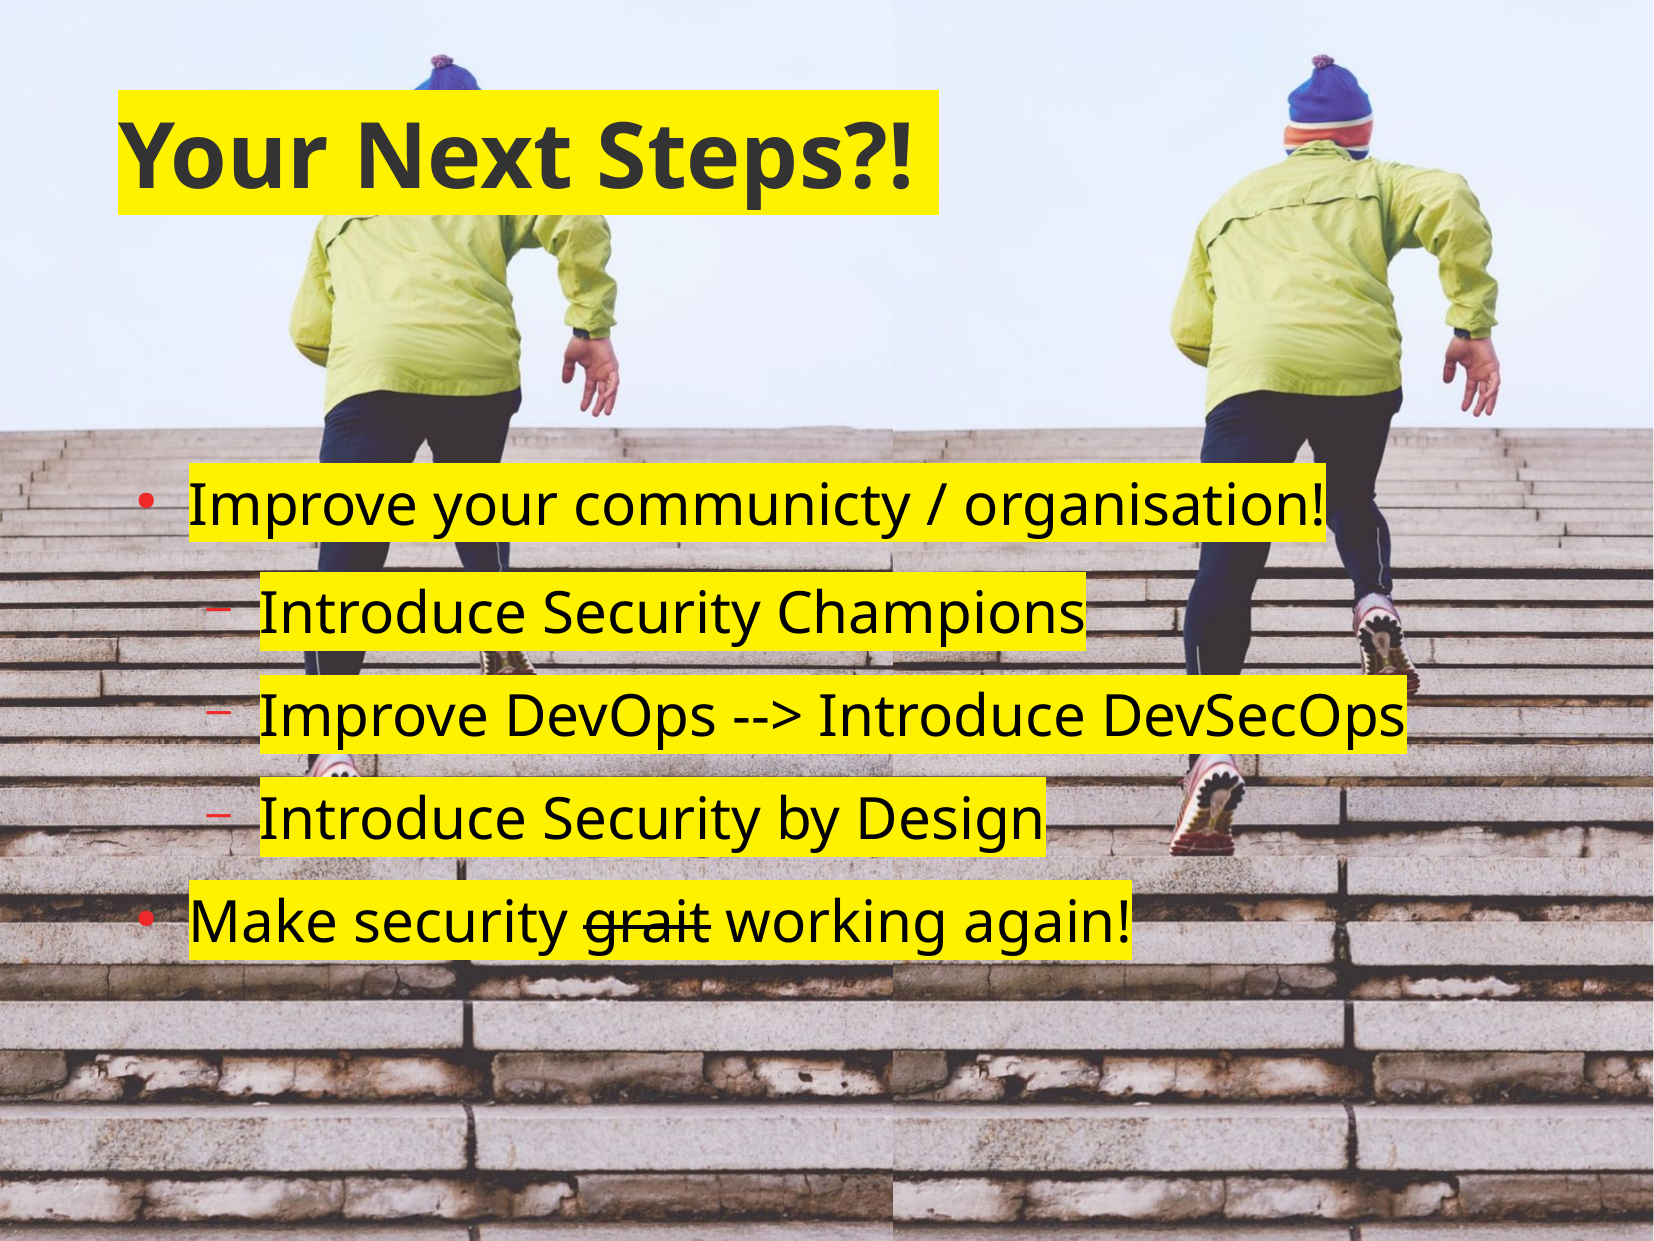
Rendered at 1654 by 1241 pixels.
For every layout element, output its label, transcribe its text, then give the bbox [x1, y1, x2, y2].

picture [0, 0, 1654, 1241]
title Your Next Steps?! [118, 49, 1571, 257]
list Improve your communicty / organisation! Introduce Security Champions Improve DevOps --> Introduce DevSecOps Introduce Security by Design Make security grait working again! [118, 354, 1536, 1074]
